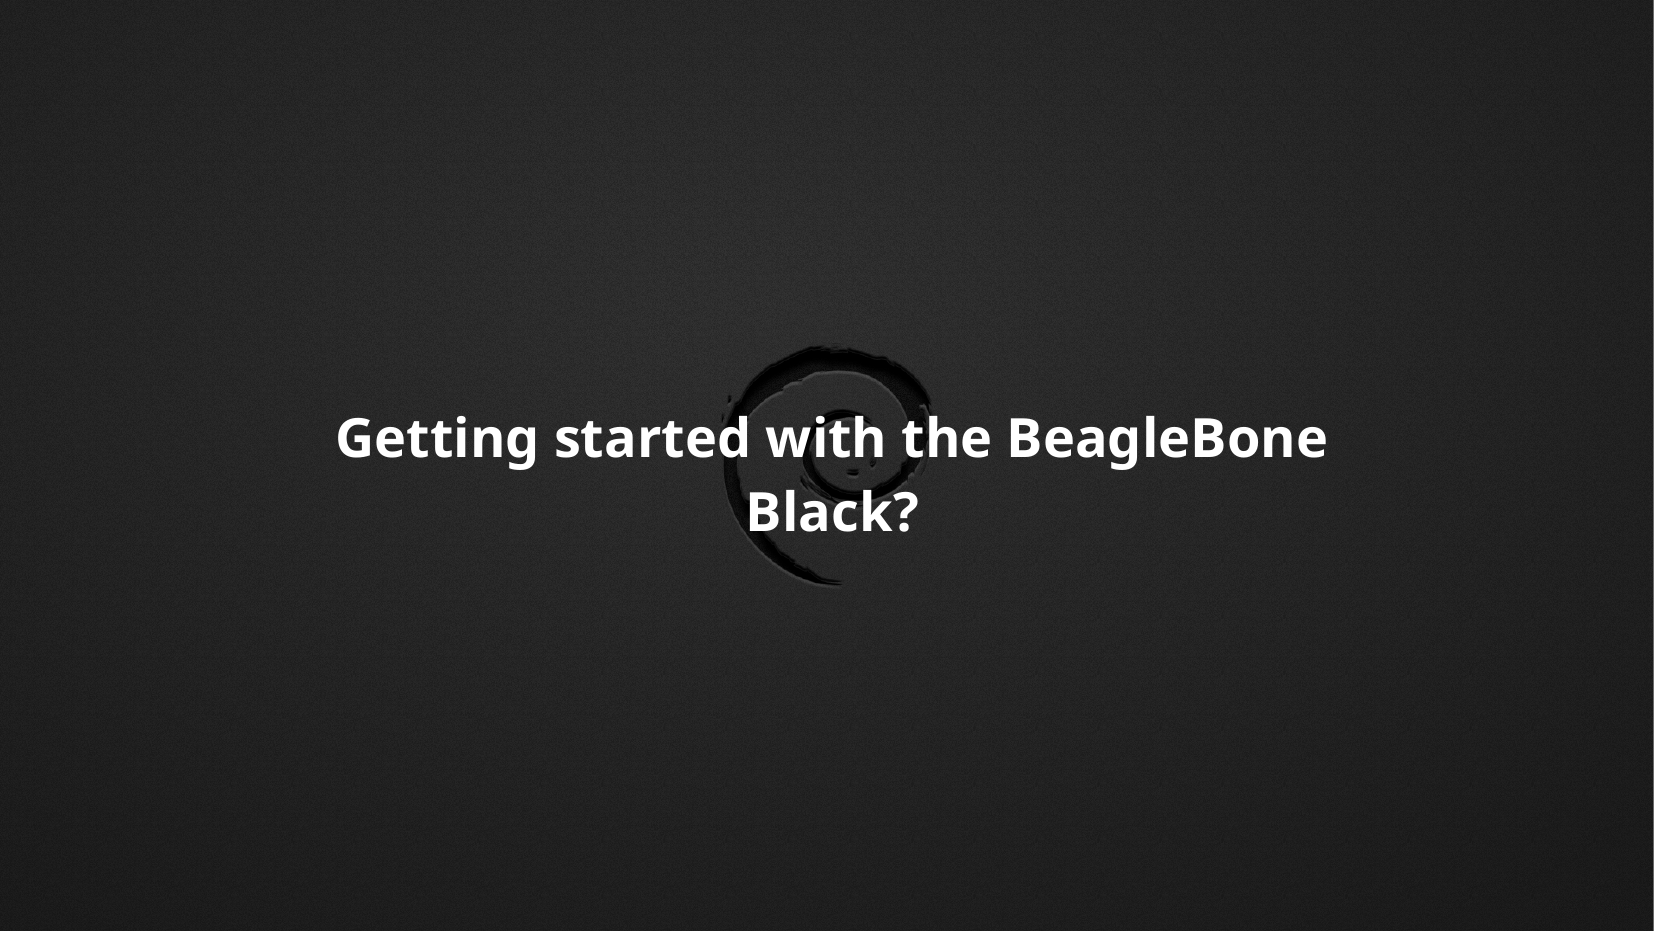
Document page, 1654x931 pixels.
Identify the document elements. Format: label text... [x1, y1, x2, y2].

picture [0, 0, 1654, 931]
text_box Getting started with the BeagleBone Black? [240, 392, 1426, 469]
